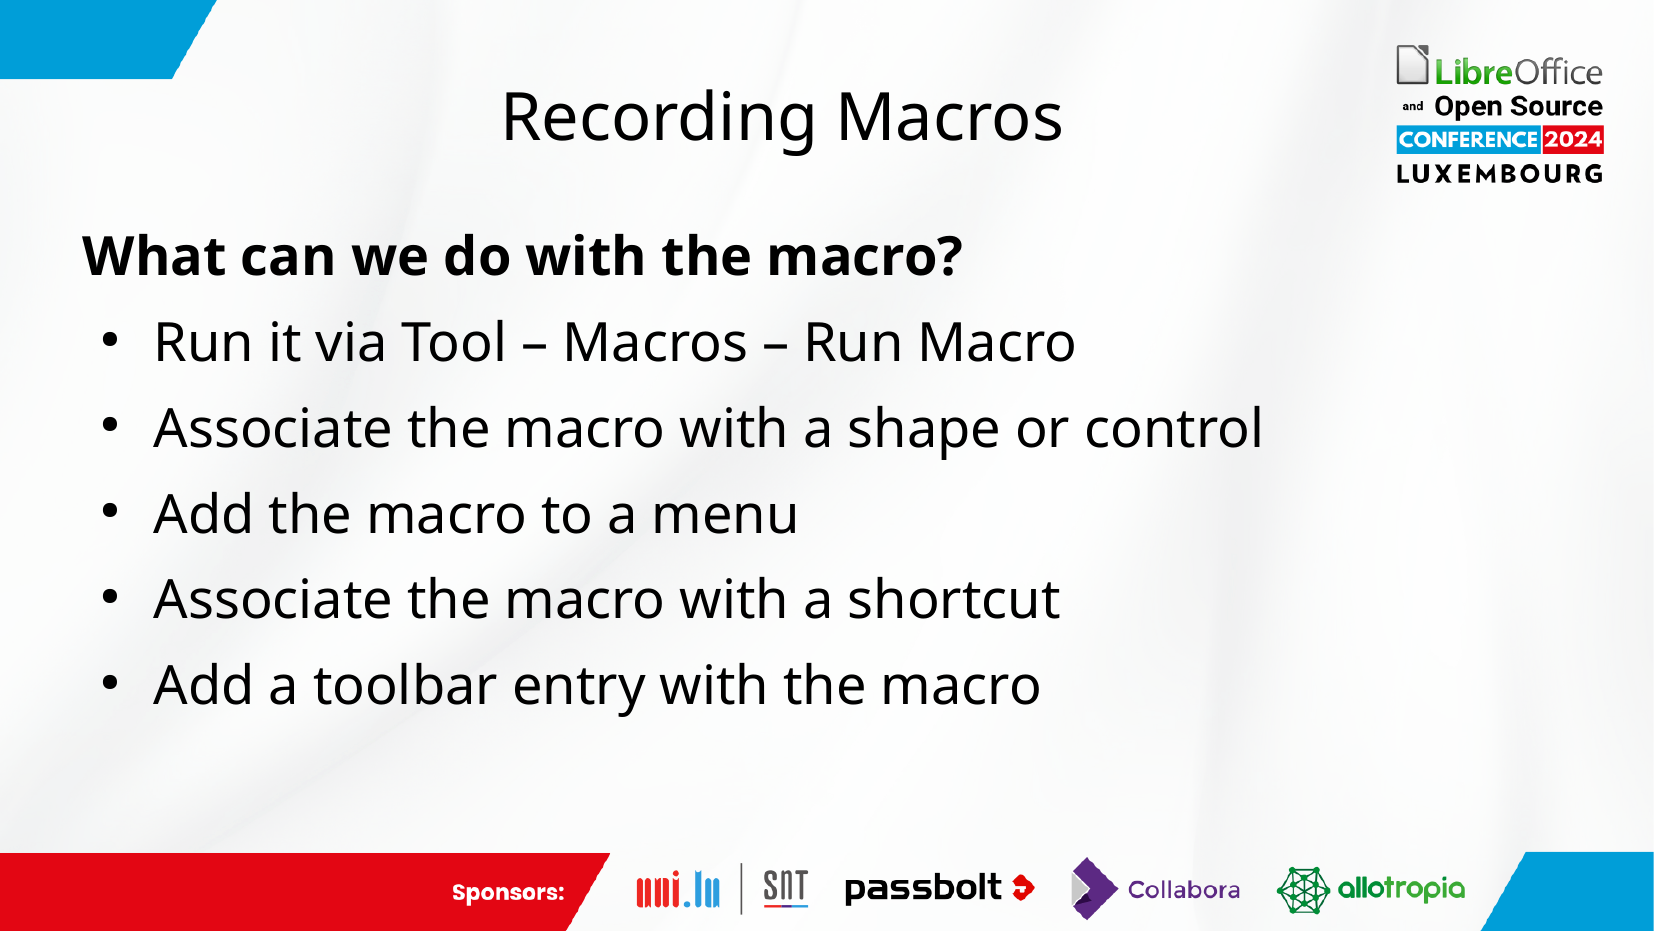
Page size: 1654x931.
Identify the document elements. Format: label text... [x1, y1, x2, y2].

title Recording Macros [206, 37, 1359, 193]
list What can we do with the macro? Run it via Tool – Macros – Run Macro Associate the macro with a shape or control Add the macro to a menu Associate the macro with a shortcut Add a toolbar entry with the macro [82, 217, 1565, 827]
picture [0, 0, 1654, 931]
